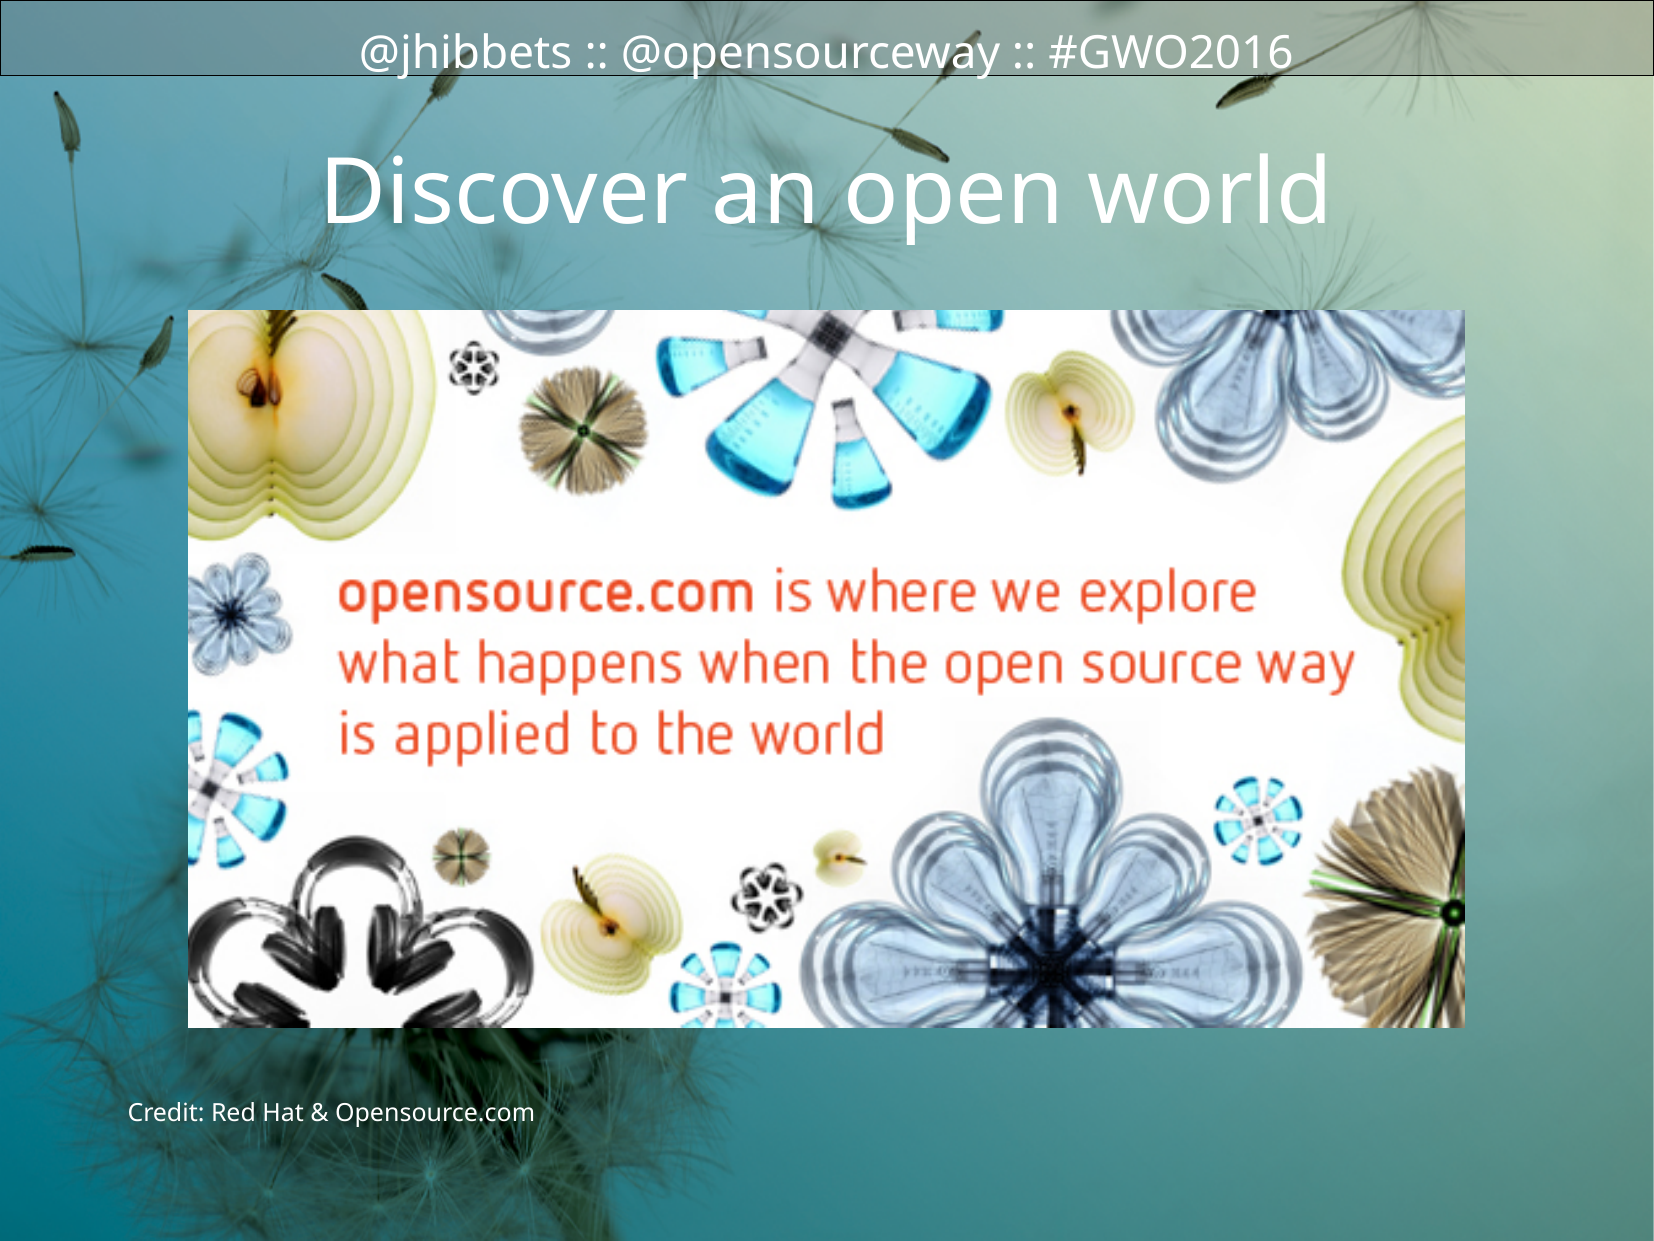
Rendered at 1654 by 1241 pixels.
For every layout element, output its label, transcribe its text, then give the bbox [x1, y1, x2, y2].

title Discover an open world [82, 84, 1571, 292]
text_box Credit: Red Hat & Opensource.com [112, 1087, 560, 1128]
picture [0, 76, 1654, 1241]
